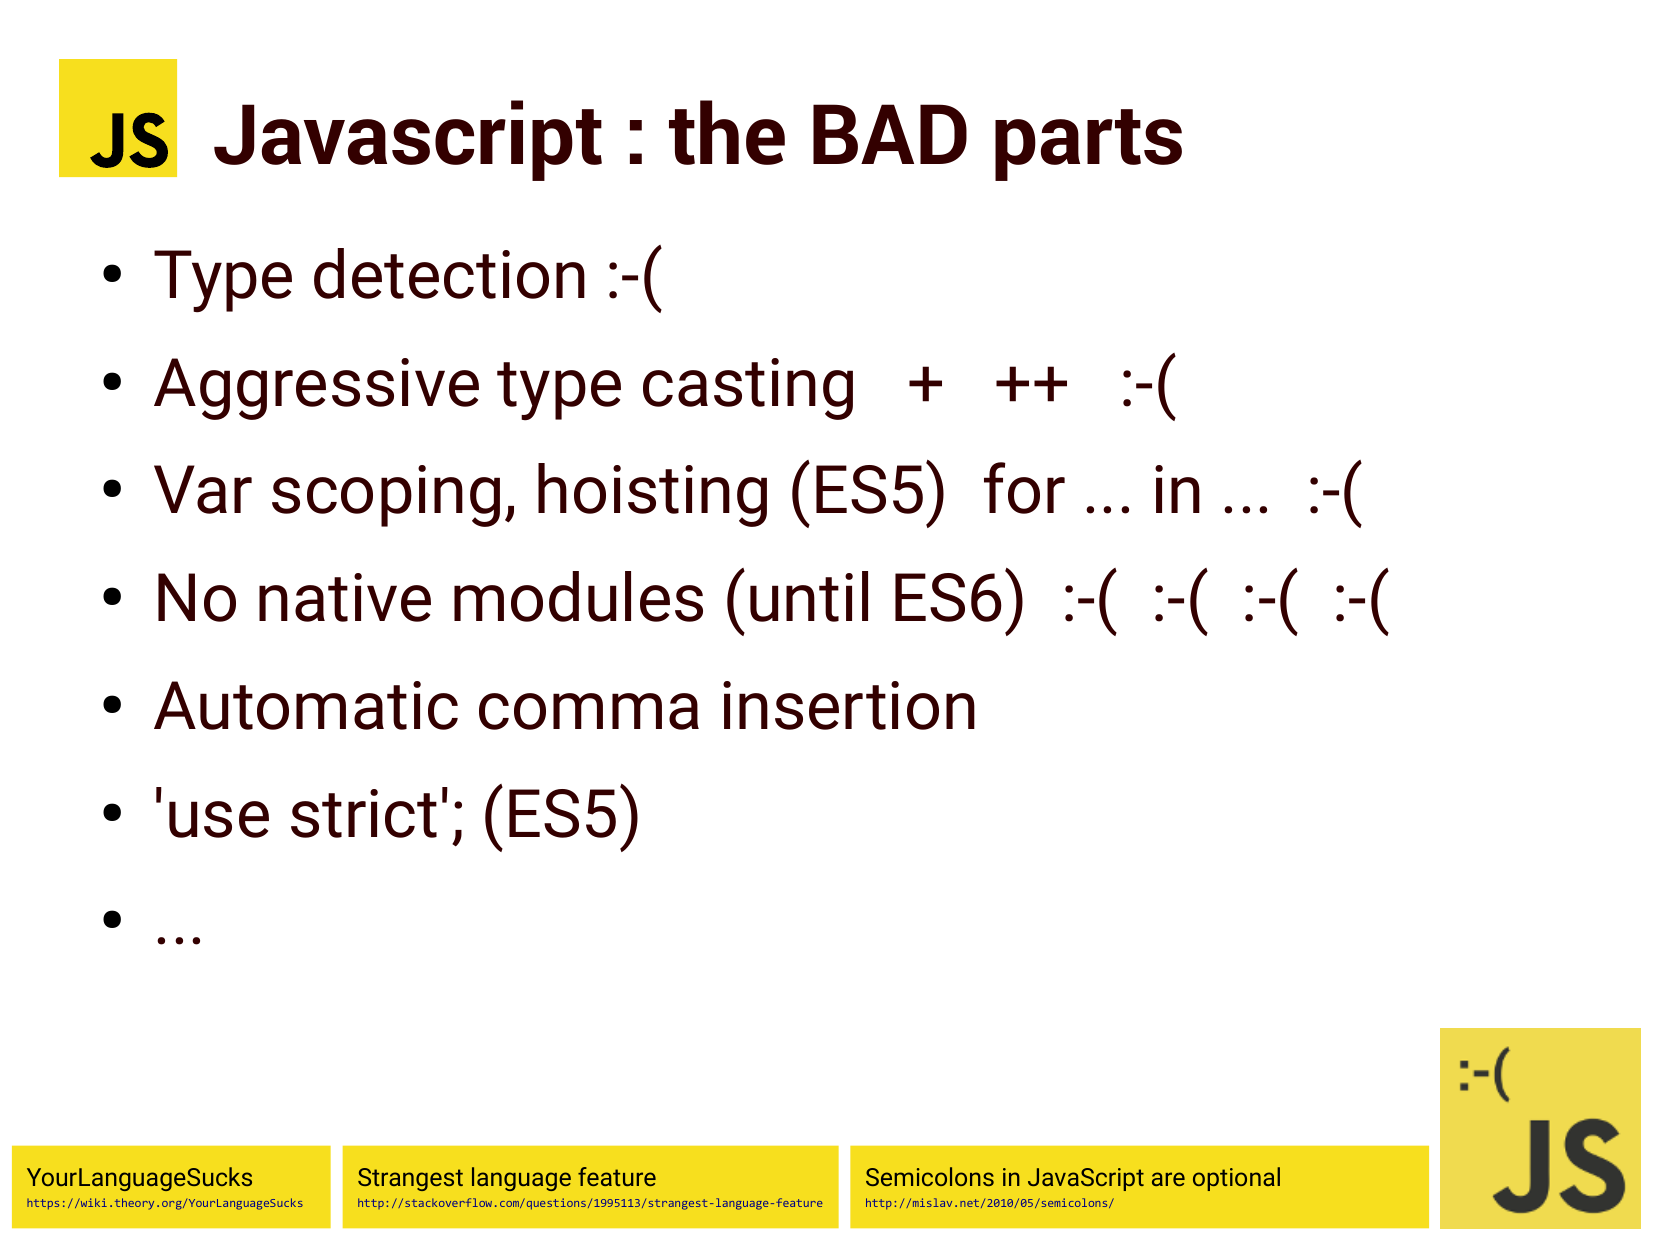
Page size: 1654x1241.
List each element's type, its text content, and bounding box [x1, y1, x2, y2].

text_box Strangest language feature http://stackoverflow.com/questions/1995113/strangest-language-feature [342, 1145, 839, 1229]
text_box YourLanguageSucks https://wiki.theory.org/YourLanguageSucks [11, 1145, 331, 1229]
list Type detection :-( Aggressive type casting + ++ :-( Var scoping, hoisting (ES5) for ... in ... :-( No native modules (until ES6) :-( :-( :-( :-( Automatic comma insertion 'use strict'; (ES5) ... [82, 236, 1571, 976]
title Javascript : the BAD parts [194, 72, 1559, 201]
picture [1440, 1028, 1641, 1229]
text_box Semicolons in JavaScript are optional http://mislav.net/2010/05/semicolons/ [850, 1145, 1430, 1229]
